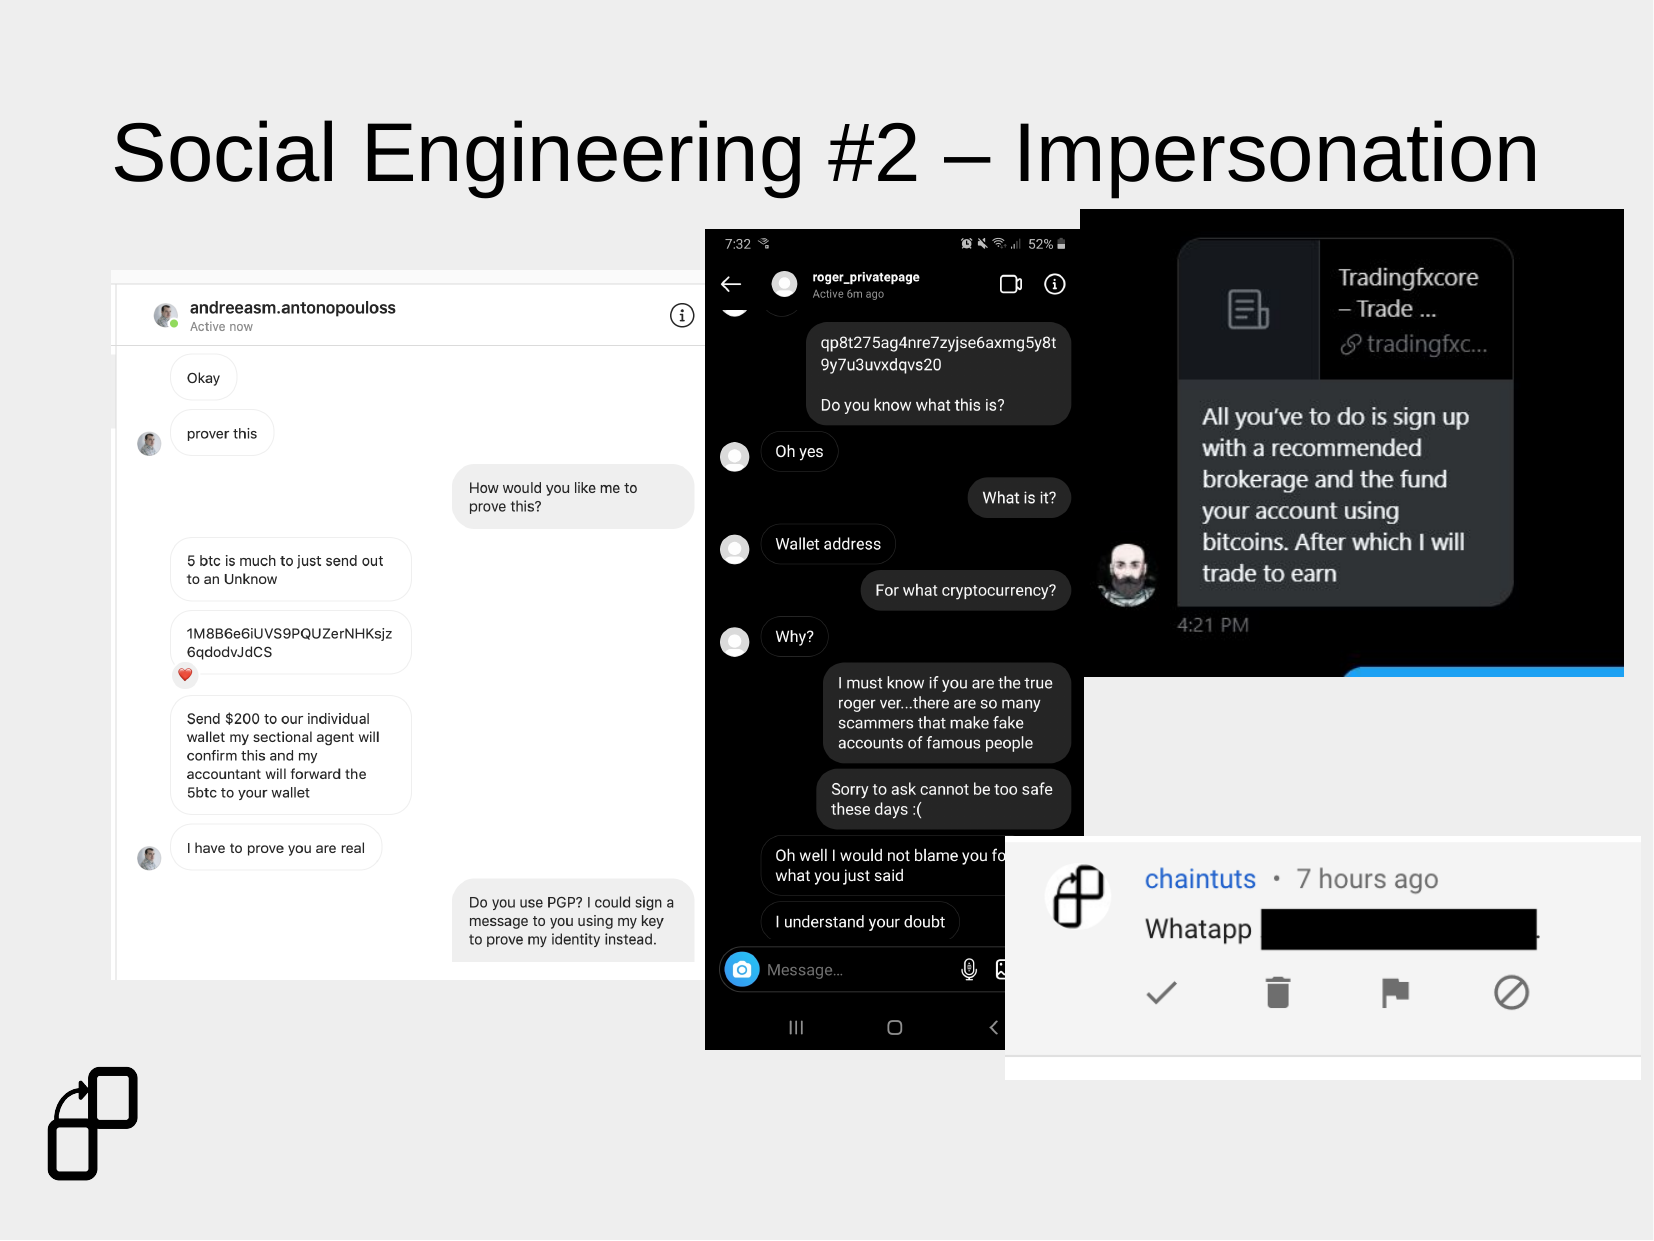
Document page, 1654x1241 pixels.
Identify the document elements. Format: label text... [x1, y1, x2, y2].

picture [30, 1062, 153, 1186]
picture [111, 209, 1641, 1081]
title Social Engineering #2 – Impersonation [82, 49, 1571, 257]
